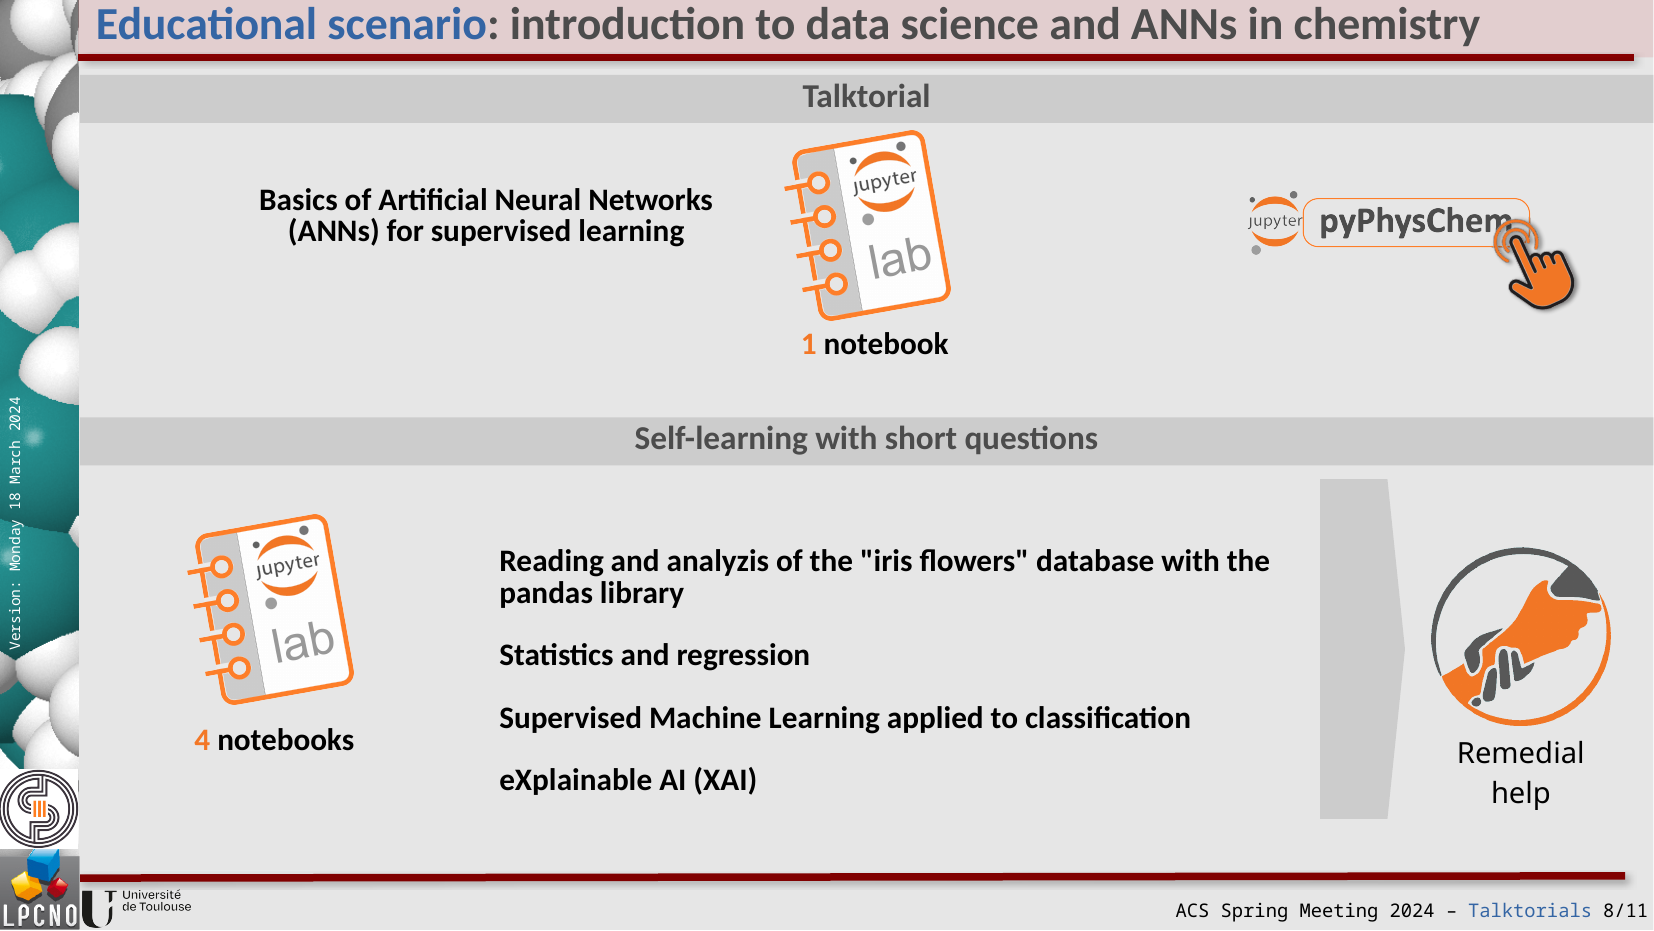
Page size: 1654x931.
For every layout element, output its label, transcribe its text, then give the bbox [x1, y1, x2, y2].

text_box Basics of Artificial Neural Networks (ANNs) for supervised learning [227, 179, 746, 257]
text_box Remedial help [1413, 725, 1629, 772]
text_box Talktorial [79, 74, 1654, 123]
text_box Reading and analyzis of the "iris flowers" database with the pandas library Statistics and regression Supervised Machine Learning applied to classification eXplainable AI (XAI) [484, 540, 1320, 819]
picture [82, 889, 191, 928]
picture [1247, 190, 1592, 330]
text_box 4 notebooks [167, 719, 382, 766]
picture [187, 514, 354, 705]
picture [784, 130, 951, 321]
picture [0, 0, 80, 930]
picture [1431, 547, 1611, 726]
text_box [1320, 479, 1405, 819]
title Educational scenario: introduction to data science and ANNs in chemistry [78, 0, 1654, 58]
text_box Self-learning with short questions [79, 417, 1654, 466]
text_box 1 notebook [767, 323, 982, 371]
